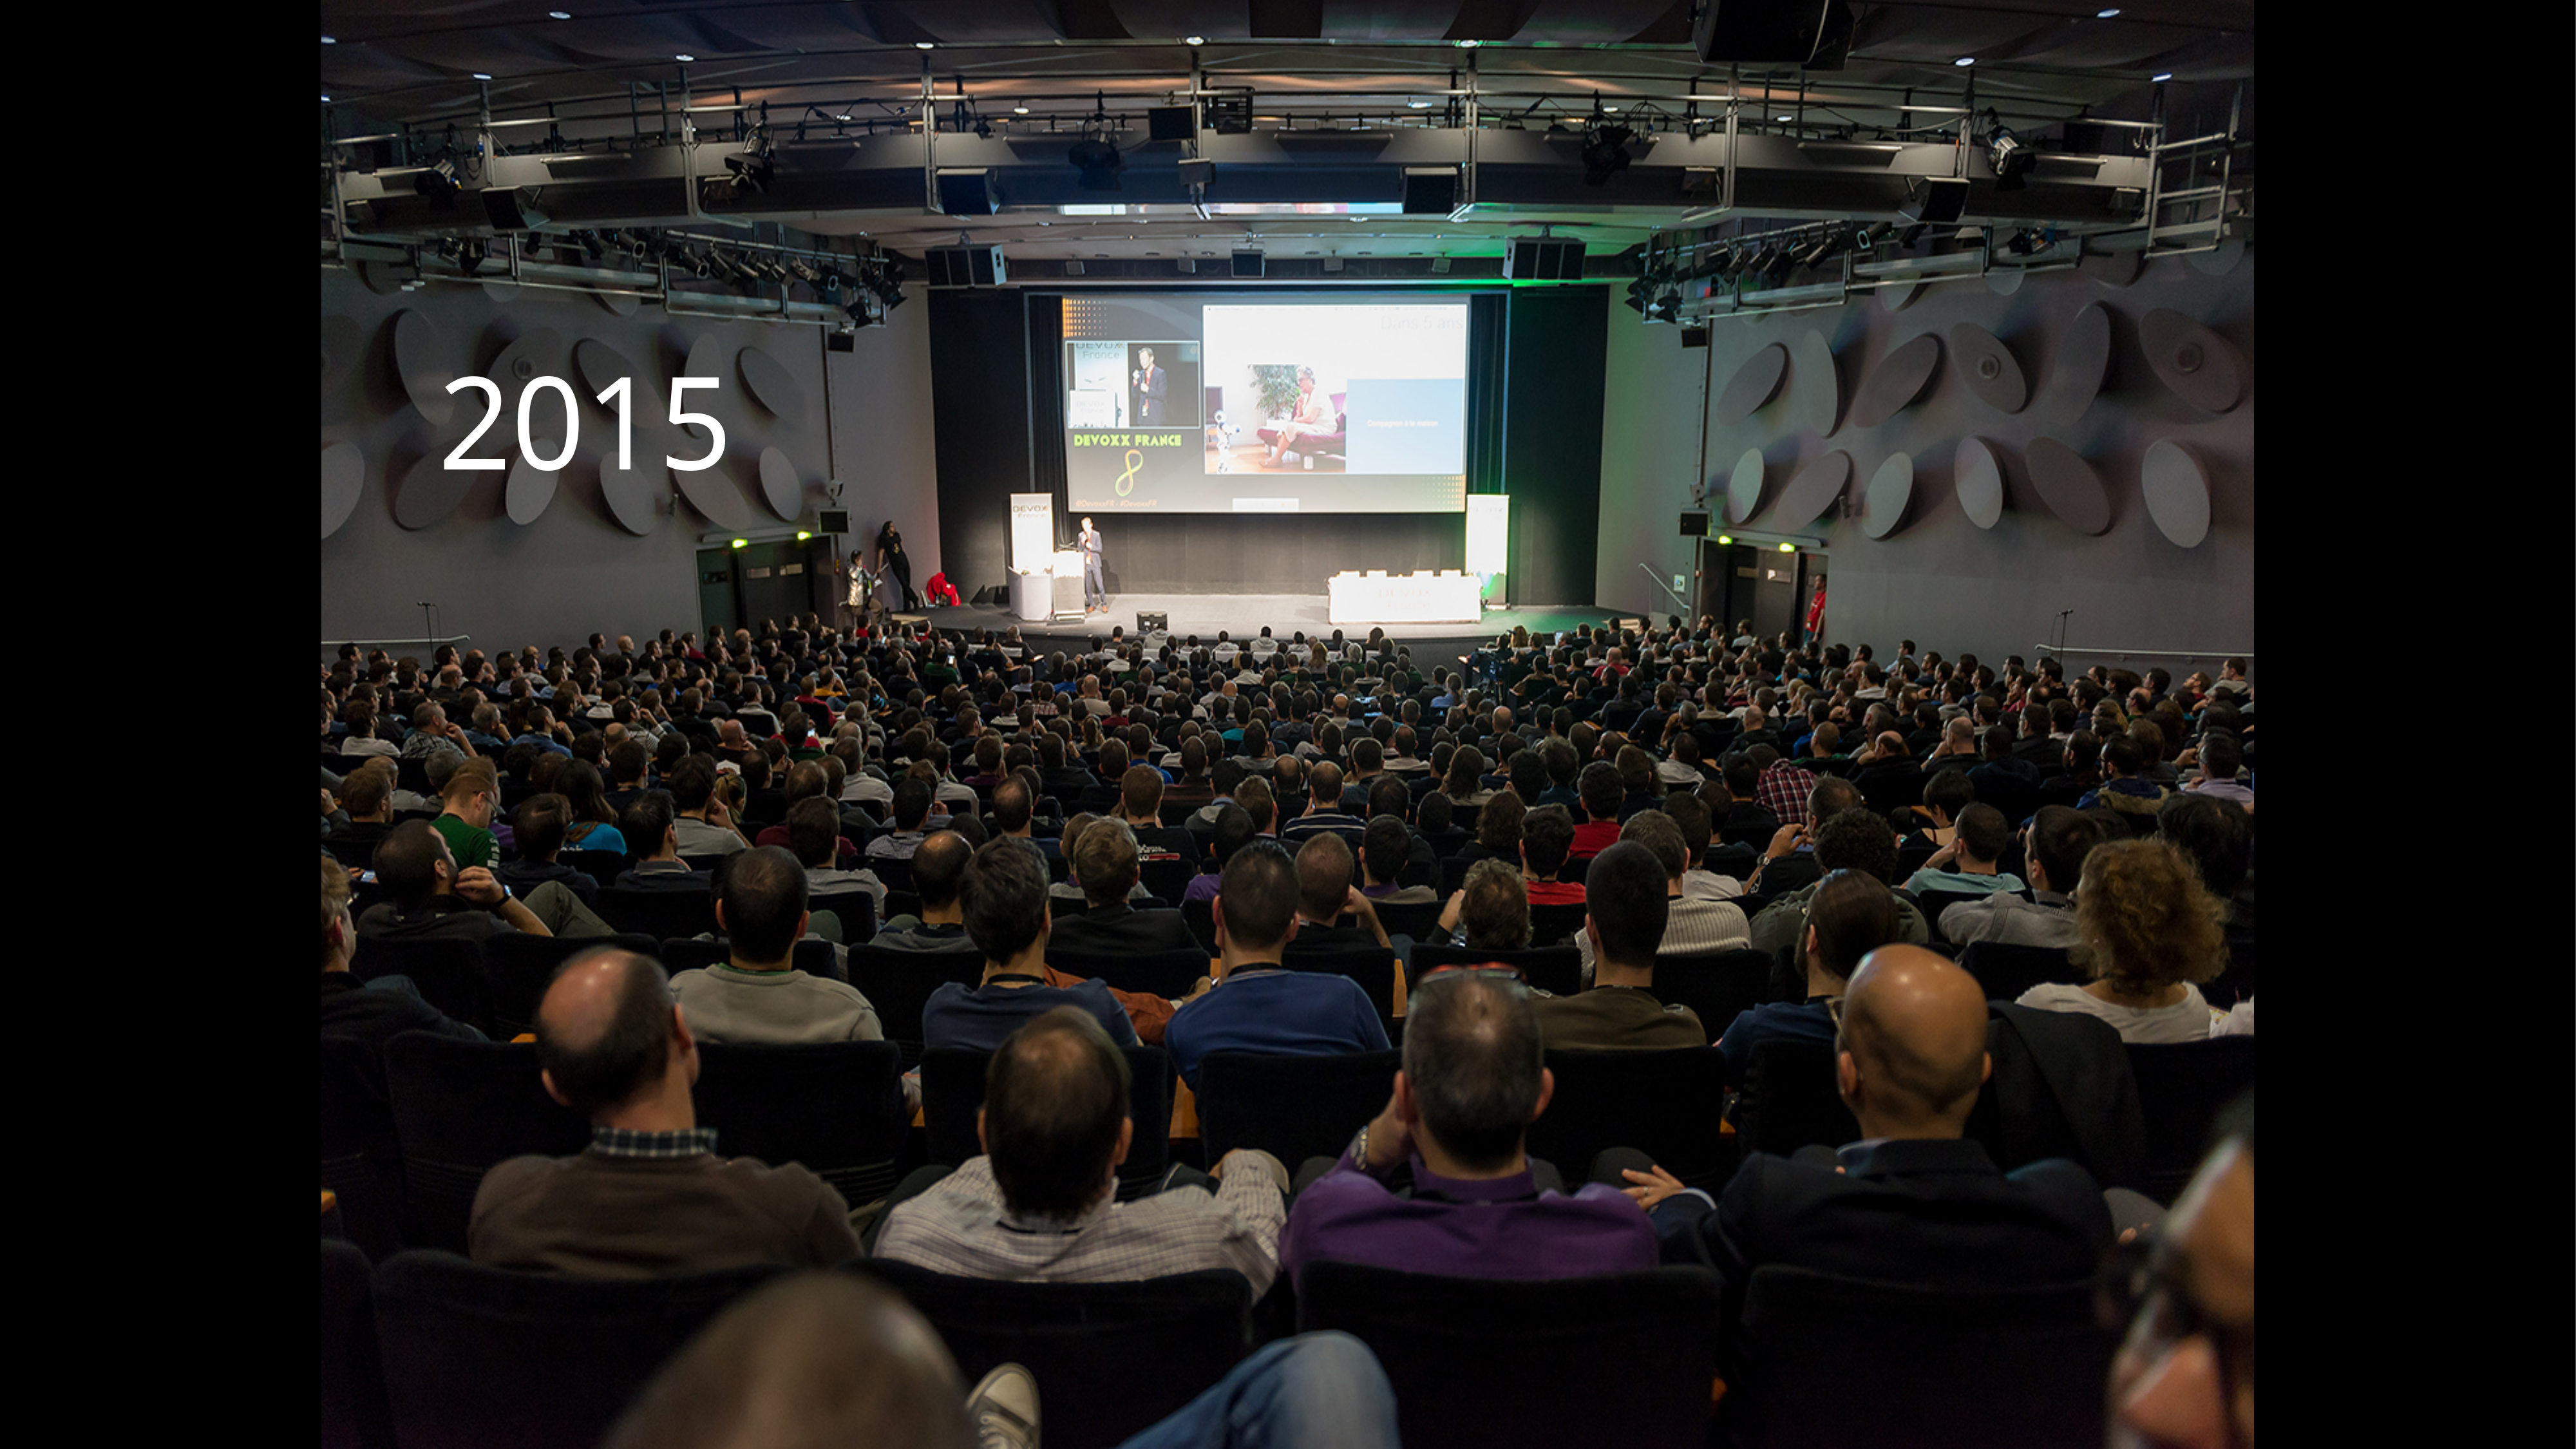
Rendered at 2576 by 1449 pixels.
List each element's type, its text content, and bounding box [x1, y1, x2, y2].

text_box 2015 [409, 321, 762, 519]
picture [321, 0, 2254, 1449]
